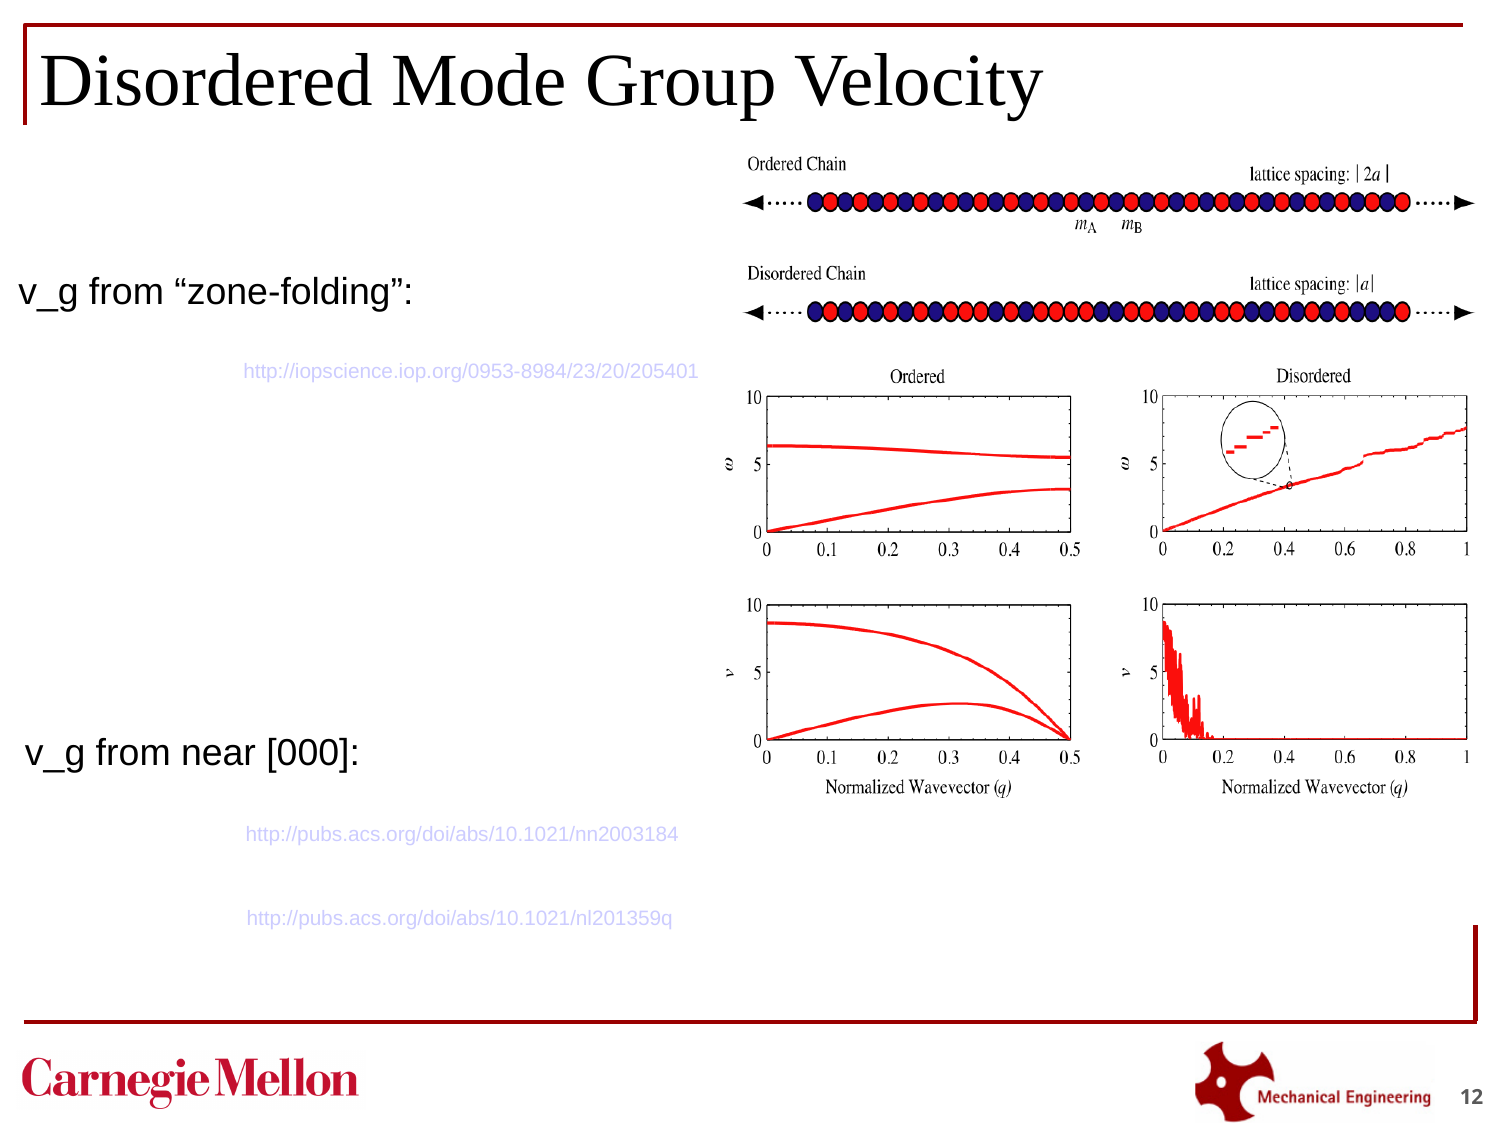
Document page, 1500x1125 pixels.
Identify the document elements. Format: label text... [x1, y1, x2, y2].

text_box v_g from “zone-folding”: [3, 214, 720, 330]
picture [16, 1050, 366, 1110]
text_box http://pubs.acs.org/doi/abs/10.1021/nn2003184 [230, 813, 694, 854]
picture [1192, 1034, 1438, 1125]
text_box http://iopscience.iop.org/0953-8984/23/20/205401 [228, 350, 715, 390]
text_box http://pubs.acs.org/doi/abs/10.1021/nl201359q [231, 897, 688, 937]
title Disordered Mode Group Velocity [24, 22, 1463, 128]
text_box v_g from near [000]: [10, 720, 376, 781]
picture [720, 147, 1486, 810]
